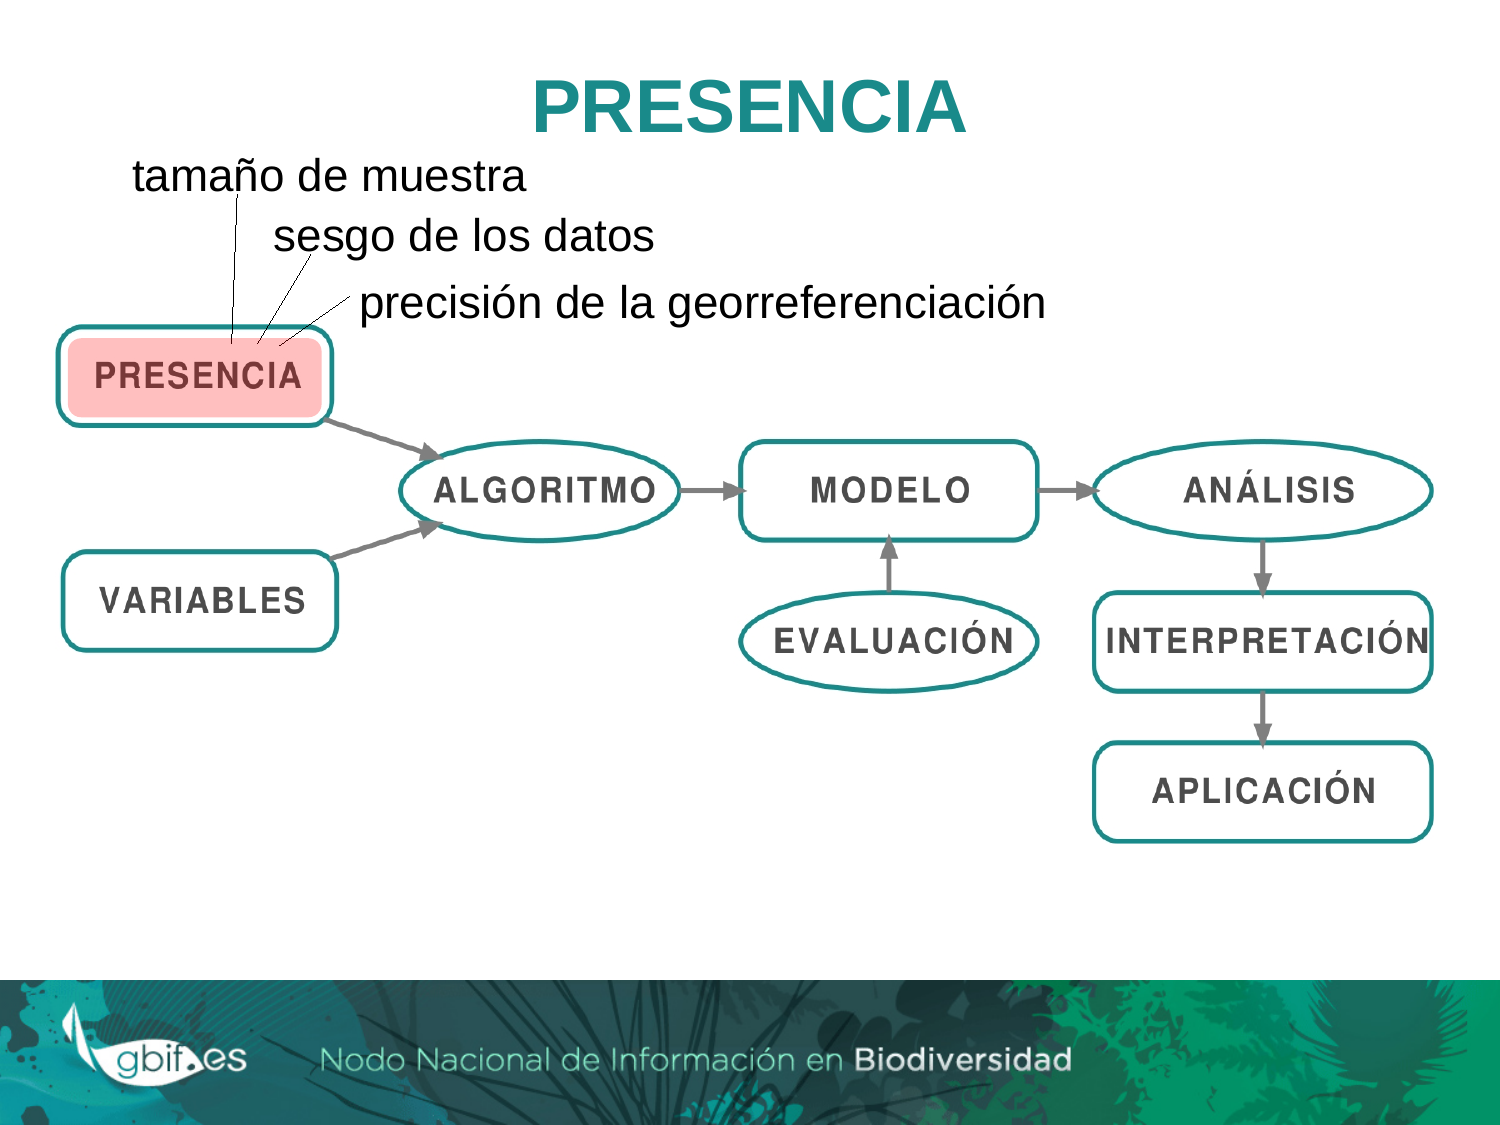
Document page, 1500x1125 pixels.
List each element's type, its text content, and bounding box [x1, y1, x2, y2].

picture [0, 980, 1500, 1125]
text_box precisión de la georreferenciación [344, 264, 1194, 335]
text_box [67, 338, 322, 418]
text_box sesgo de los datos [258, 209, 676, 269]
picture [55, 324, 1434, 844]
title PRESENCIA [112, 4, 1388, 209]
